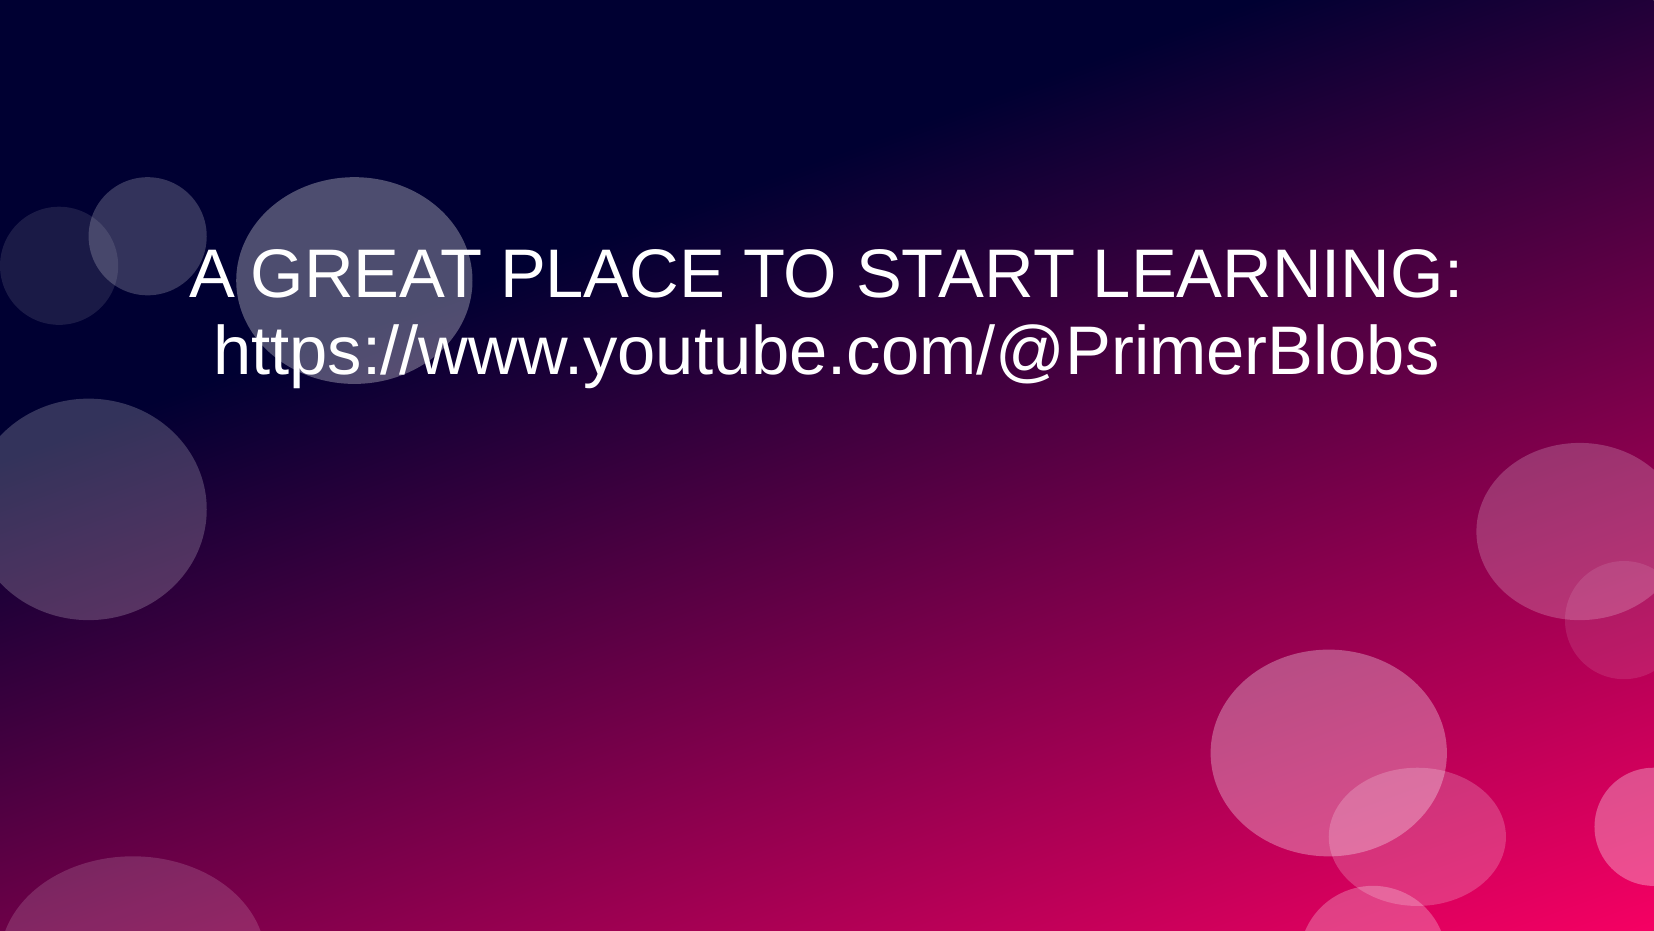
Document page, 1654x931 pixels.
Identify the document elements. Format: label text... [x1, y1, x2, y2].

title A GREAT PLACE TO START LEARNING: https://www.youtube.com/@PrimerBlobs [82, 234, 1571, 390]
